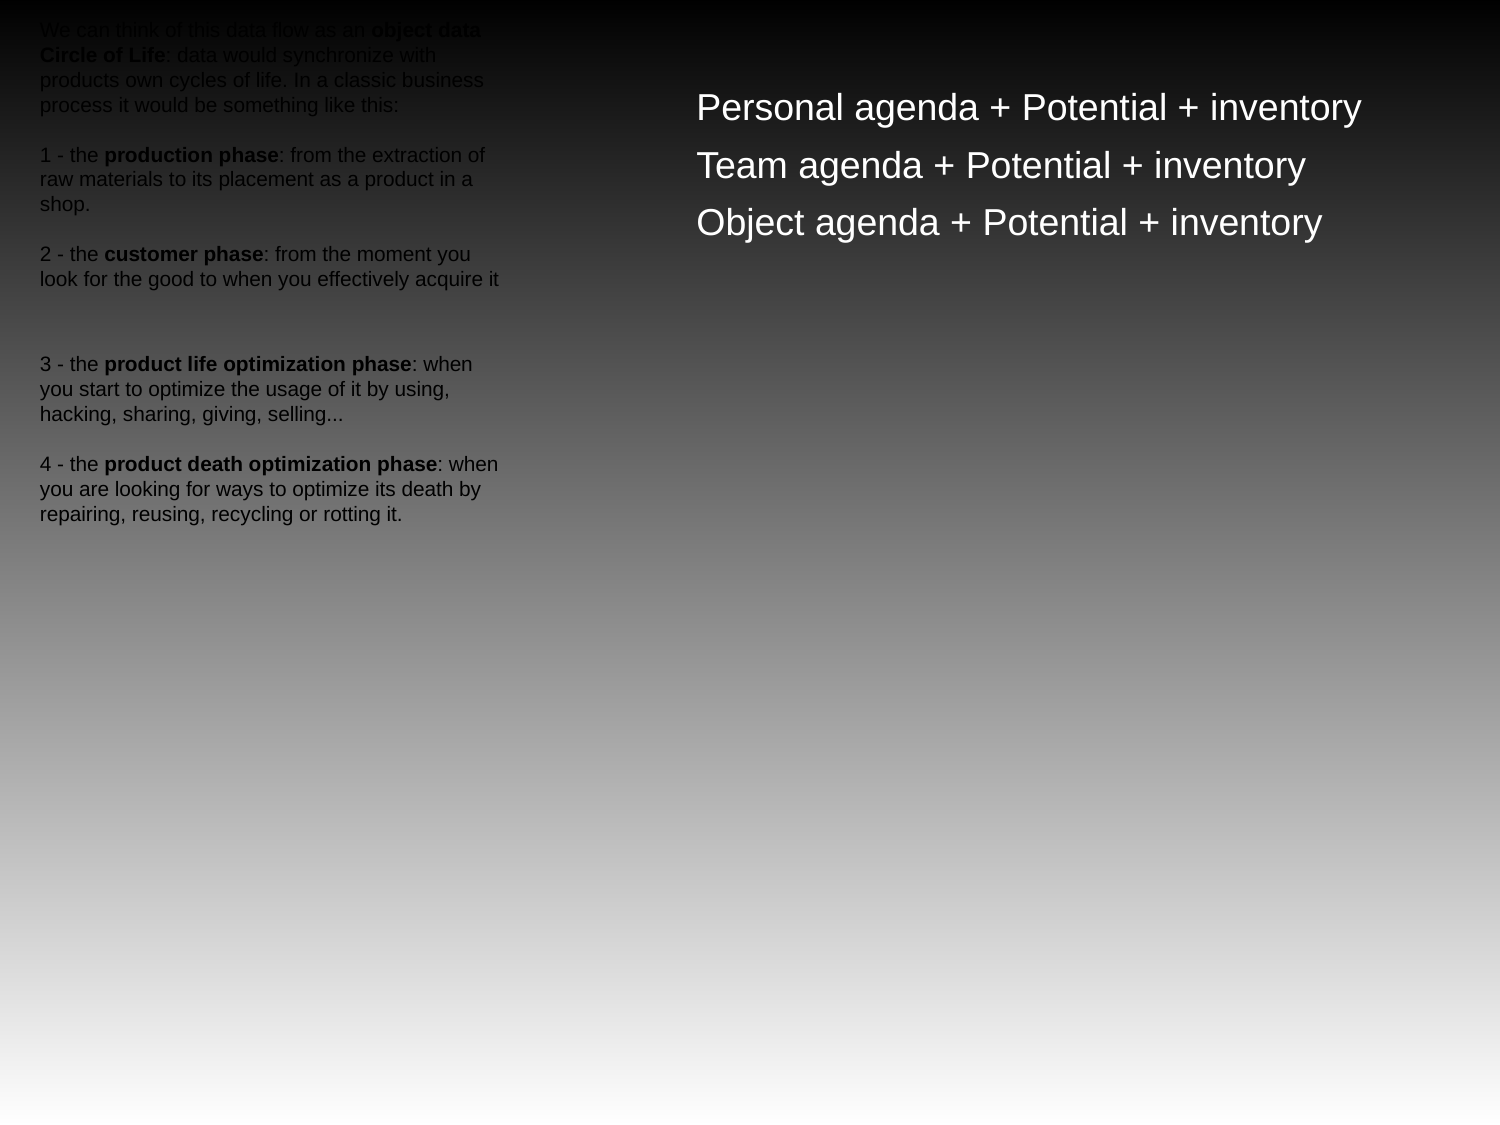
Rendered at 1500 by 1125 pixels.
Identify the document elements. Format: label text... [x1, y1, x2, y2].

text_box We can think of this data flow as an object data Circle of Life: data would synchronize with products own cycles of life. In a classic business process it would be something like this: 1 - the production phase: from the extraction of raw materials to its placement as a product in a shop. 2 - the customer phase: from the moment you look for the good to when you effectively acquire it 3 - the product life optimization phase: when you start to optimize the usage of it by using, hacking, sharing, giving, selling... 4 - the product death optimization phase: when you are looking for ways to optimize its death by repairing, reusing, recycling or rotting it. [24, 24, 518, 518]
list Personal agenda + Potential + inventory Team agenda + Potential + inventory Object agenda + Potential + inventory [681, 68, 1416, 273]
